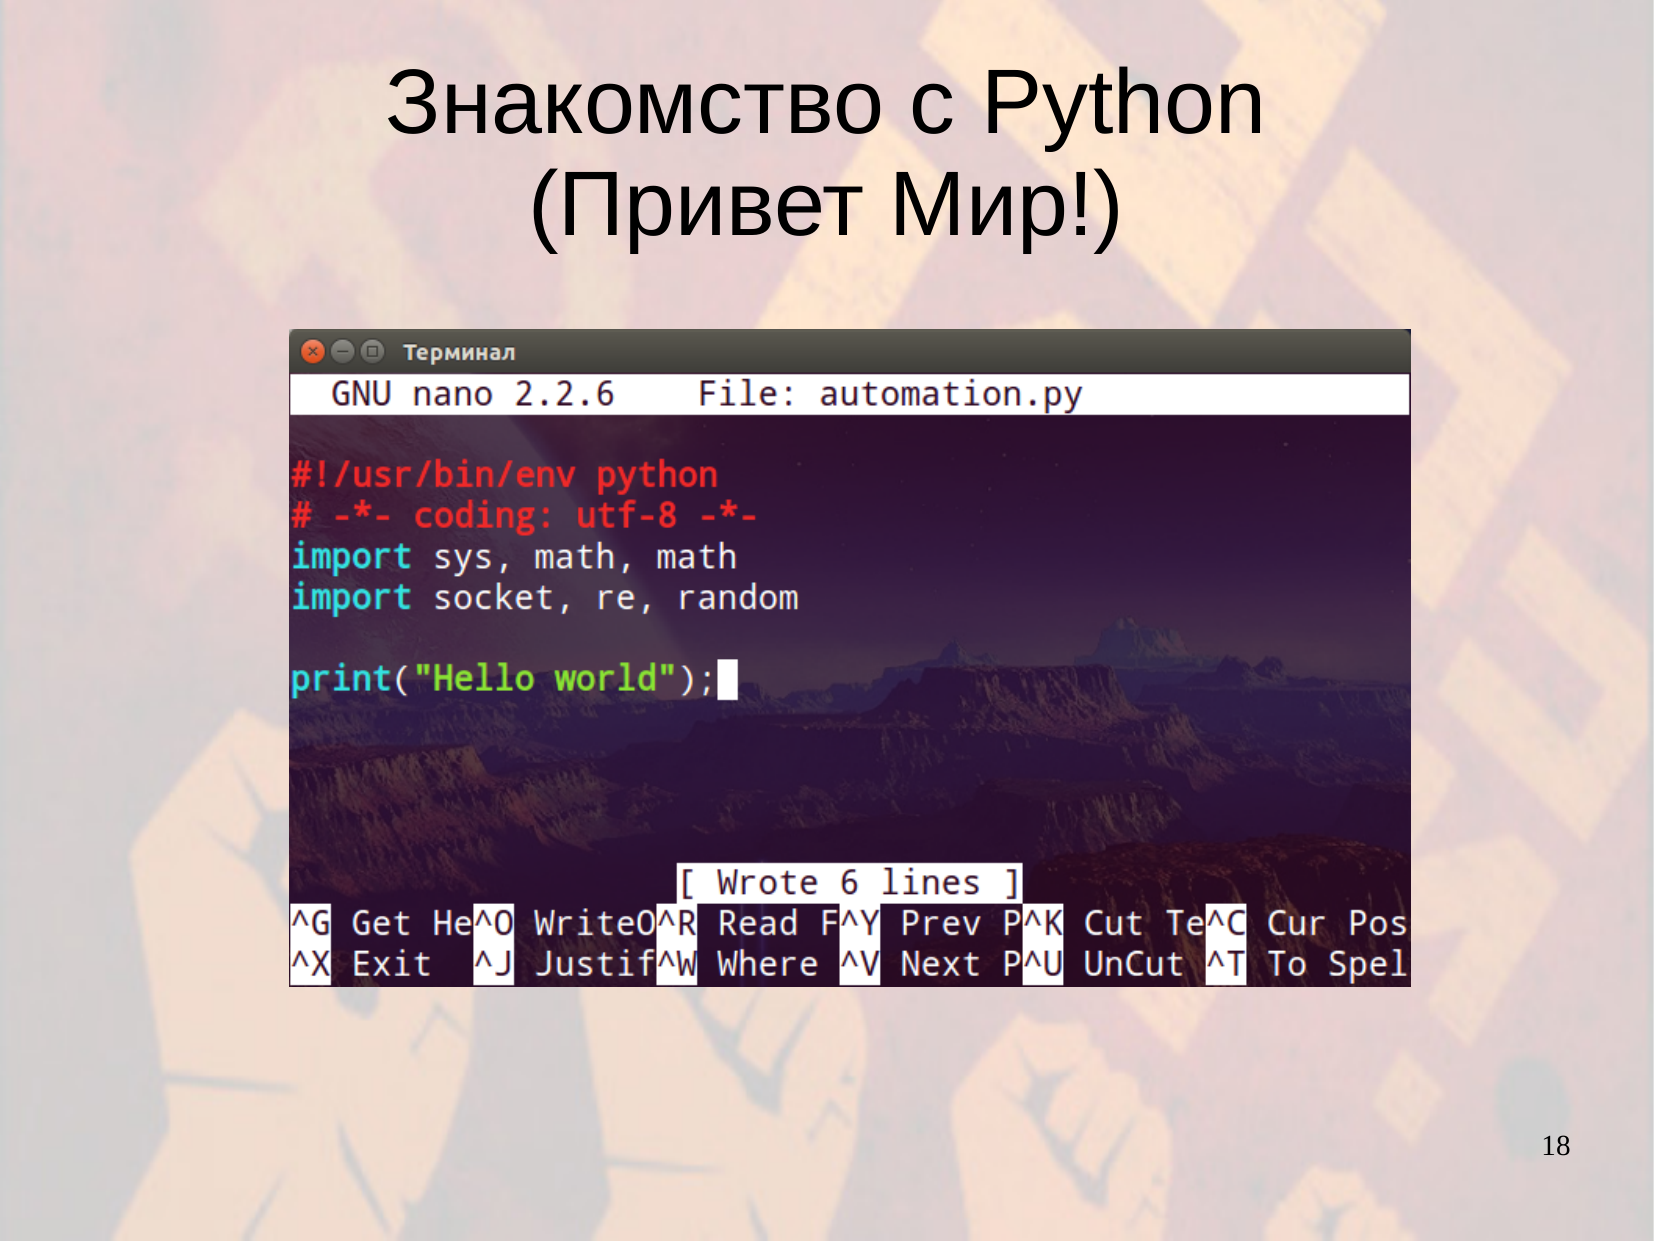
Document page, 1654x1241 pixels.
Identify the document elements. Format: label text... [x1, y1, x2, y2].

picture [0, 0, 1654, 1241]
title Знакомство с Python (Привет Мир!) [82, 49, 1571, 257]
